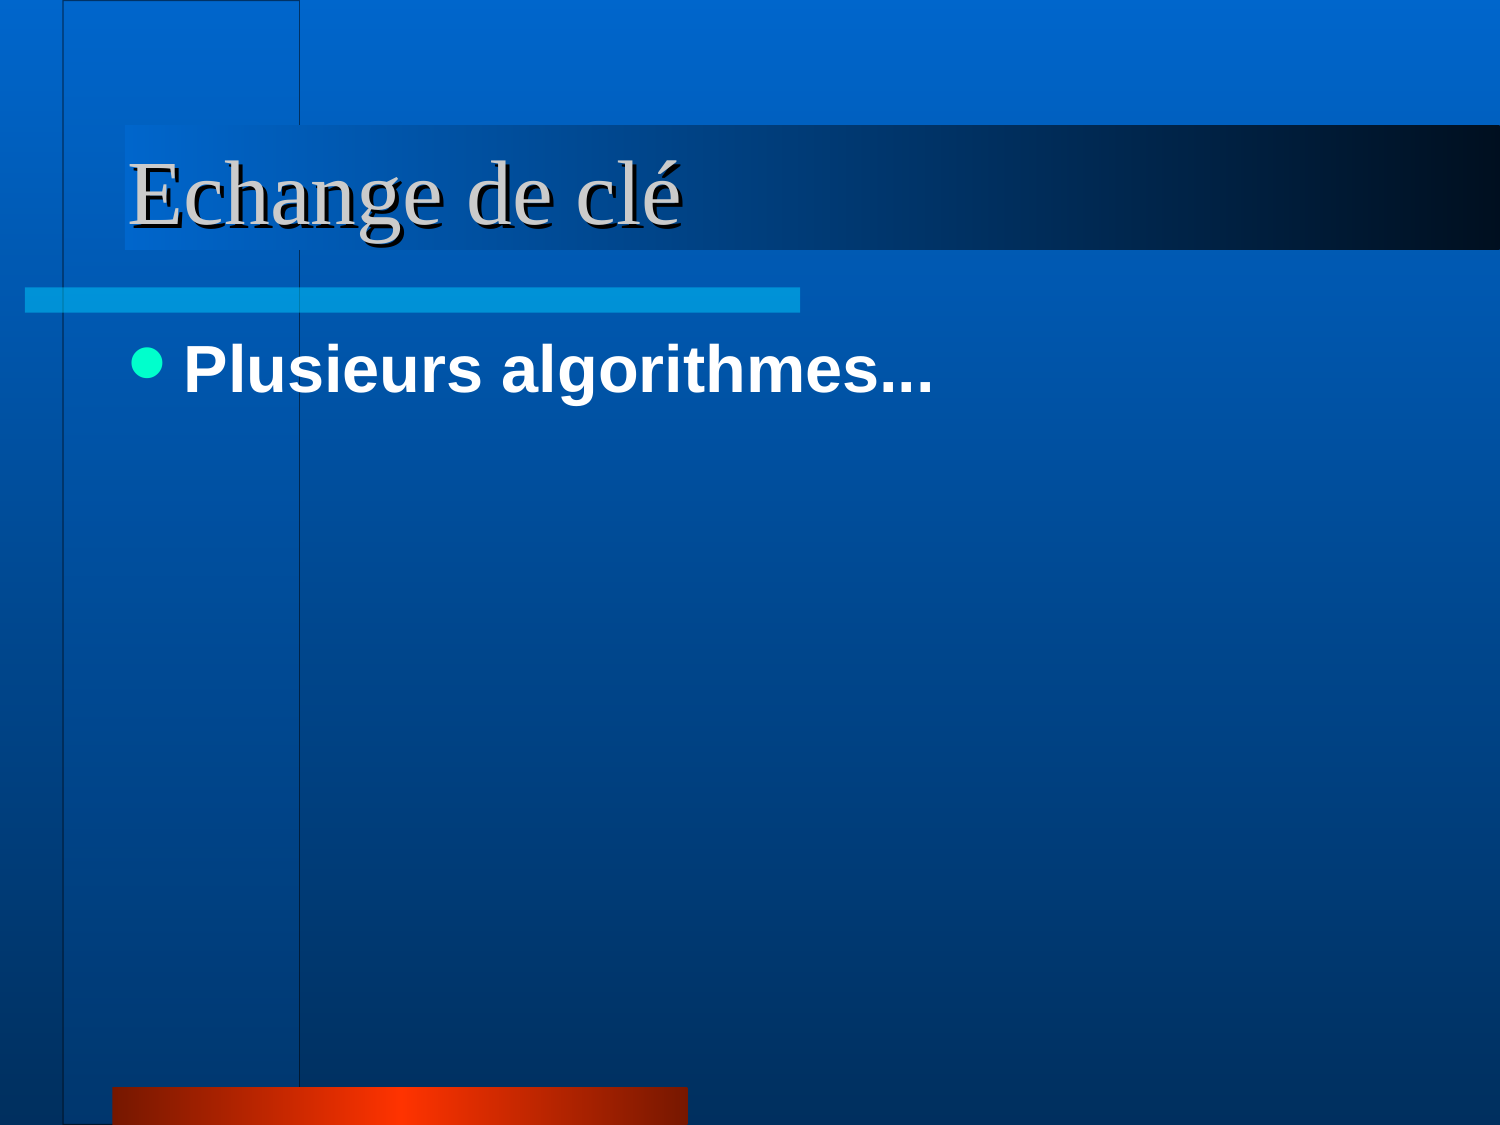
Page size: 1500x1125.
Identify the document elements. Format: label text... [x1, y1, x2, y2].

list Plusieurs algorithmes... [112, 324, 1388, 1001]
title Echange de clé [112, 99, 1388, 288]
